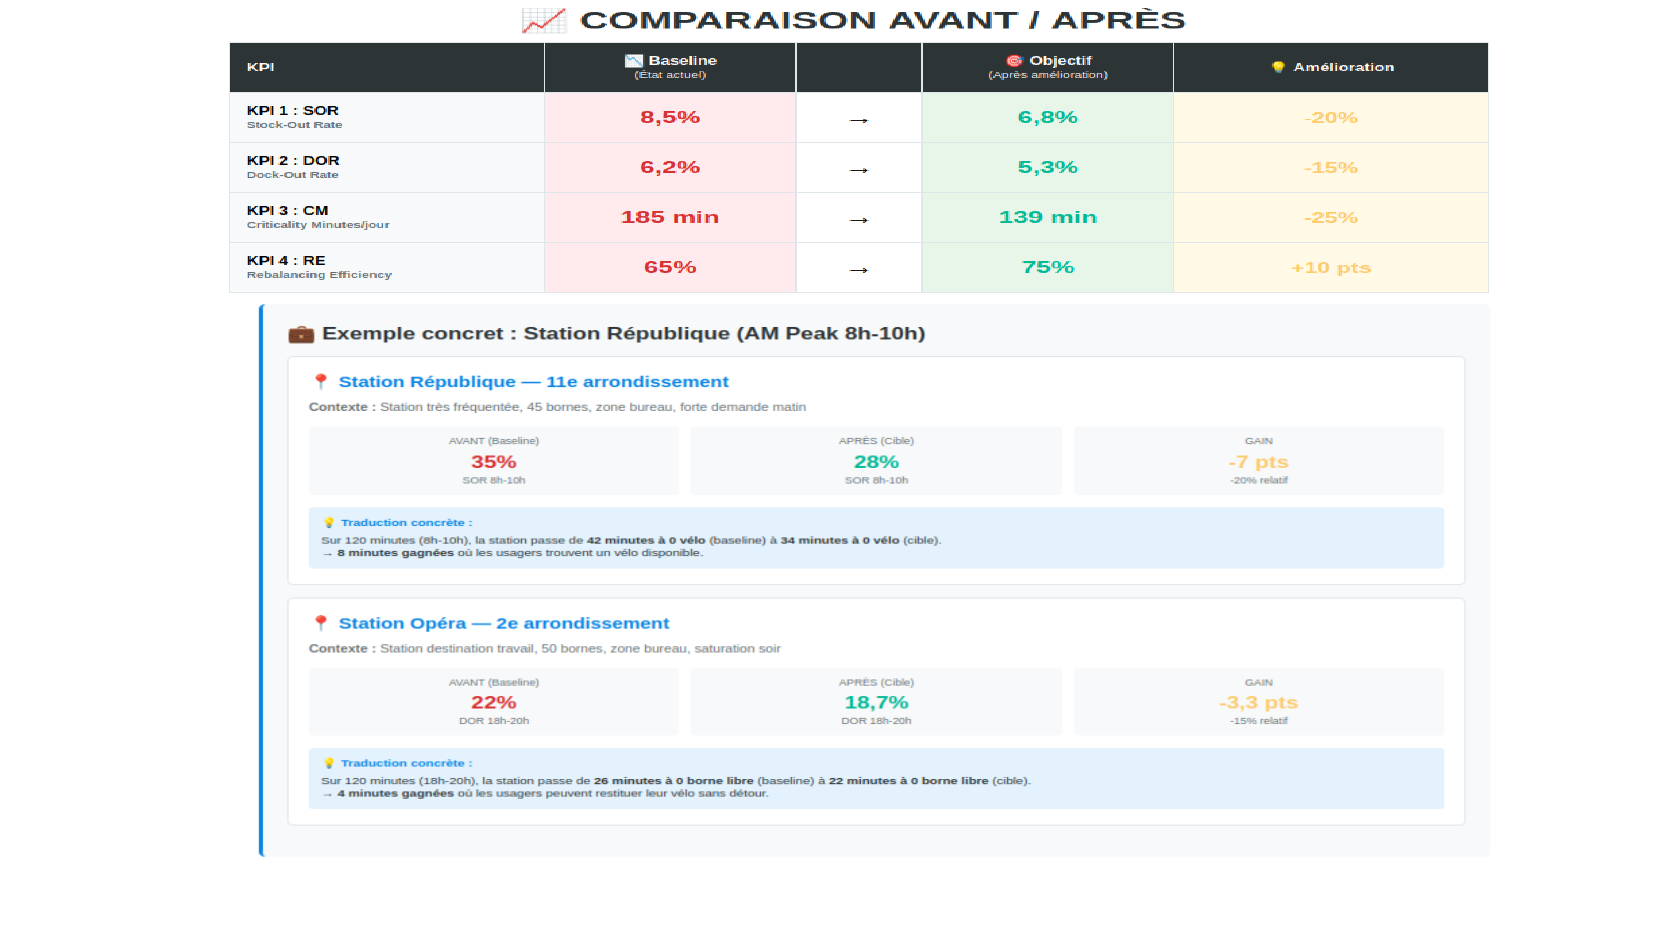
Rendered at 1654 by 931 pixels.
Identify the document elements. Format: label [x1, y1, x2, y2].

picture [225, 0, 1501, 863]
